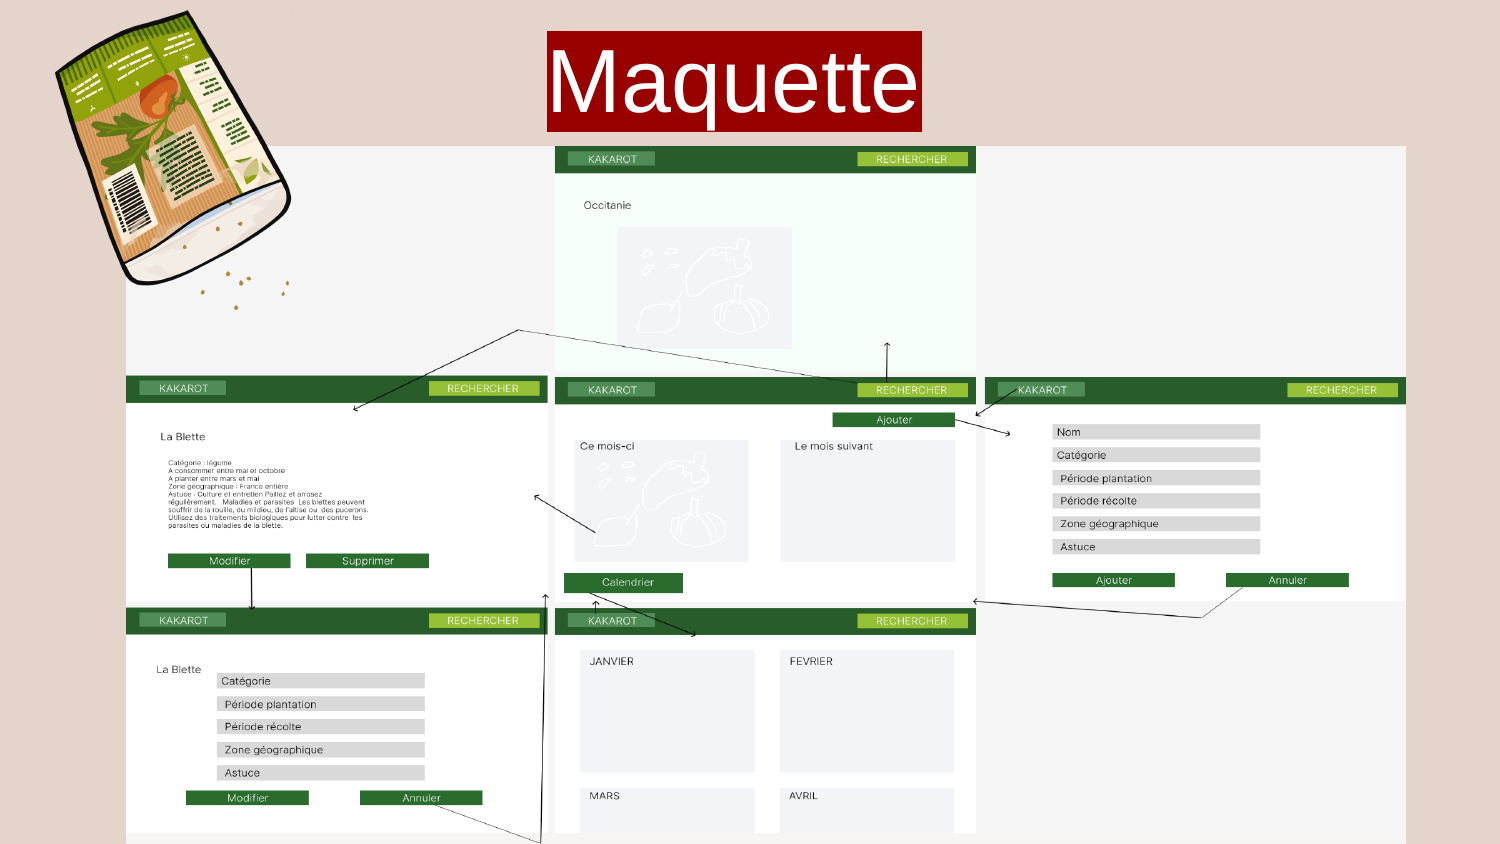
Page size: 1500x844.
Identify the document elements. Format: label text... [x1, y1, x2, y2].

title Maquette [379, 15, 1433, 147]
picture [0, 0, 1406, 844]
